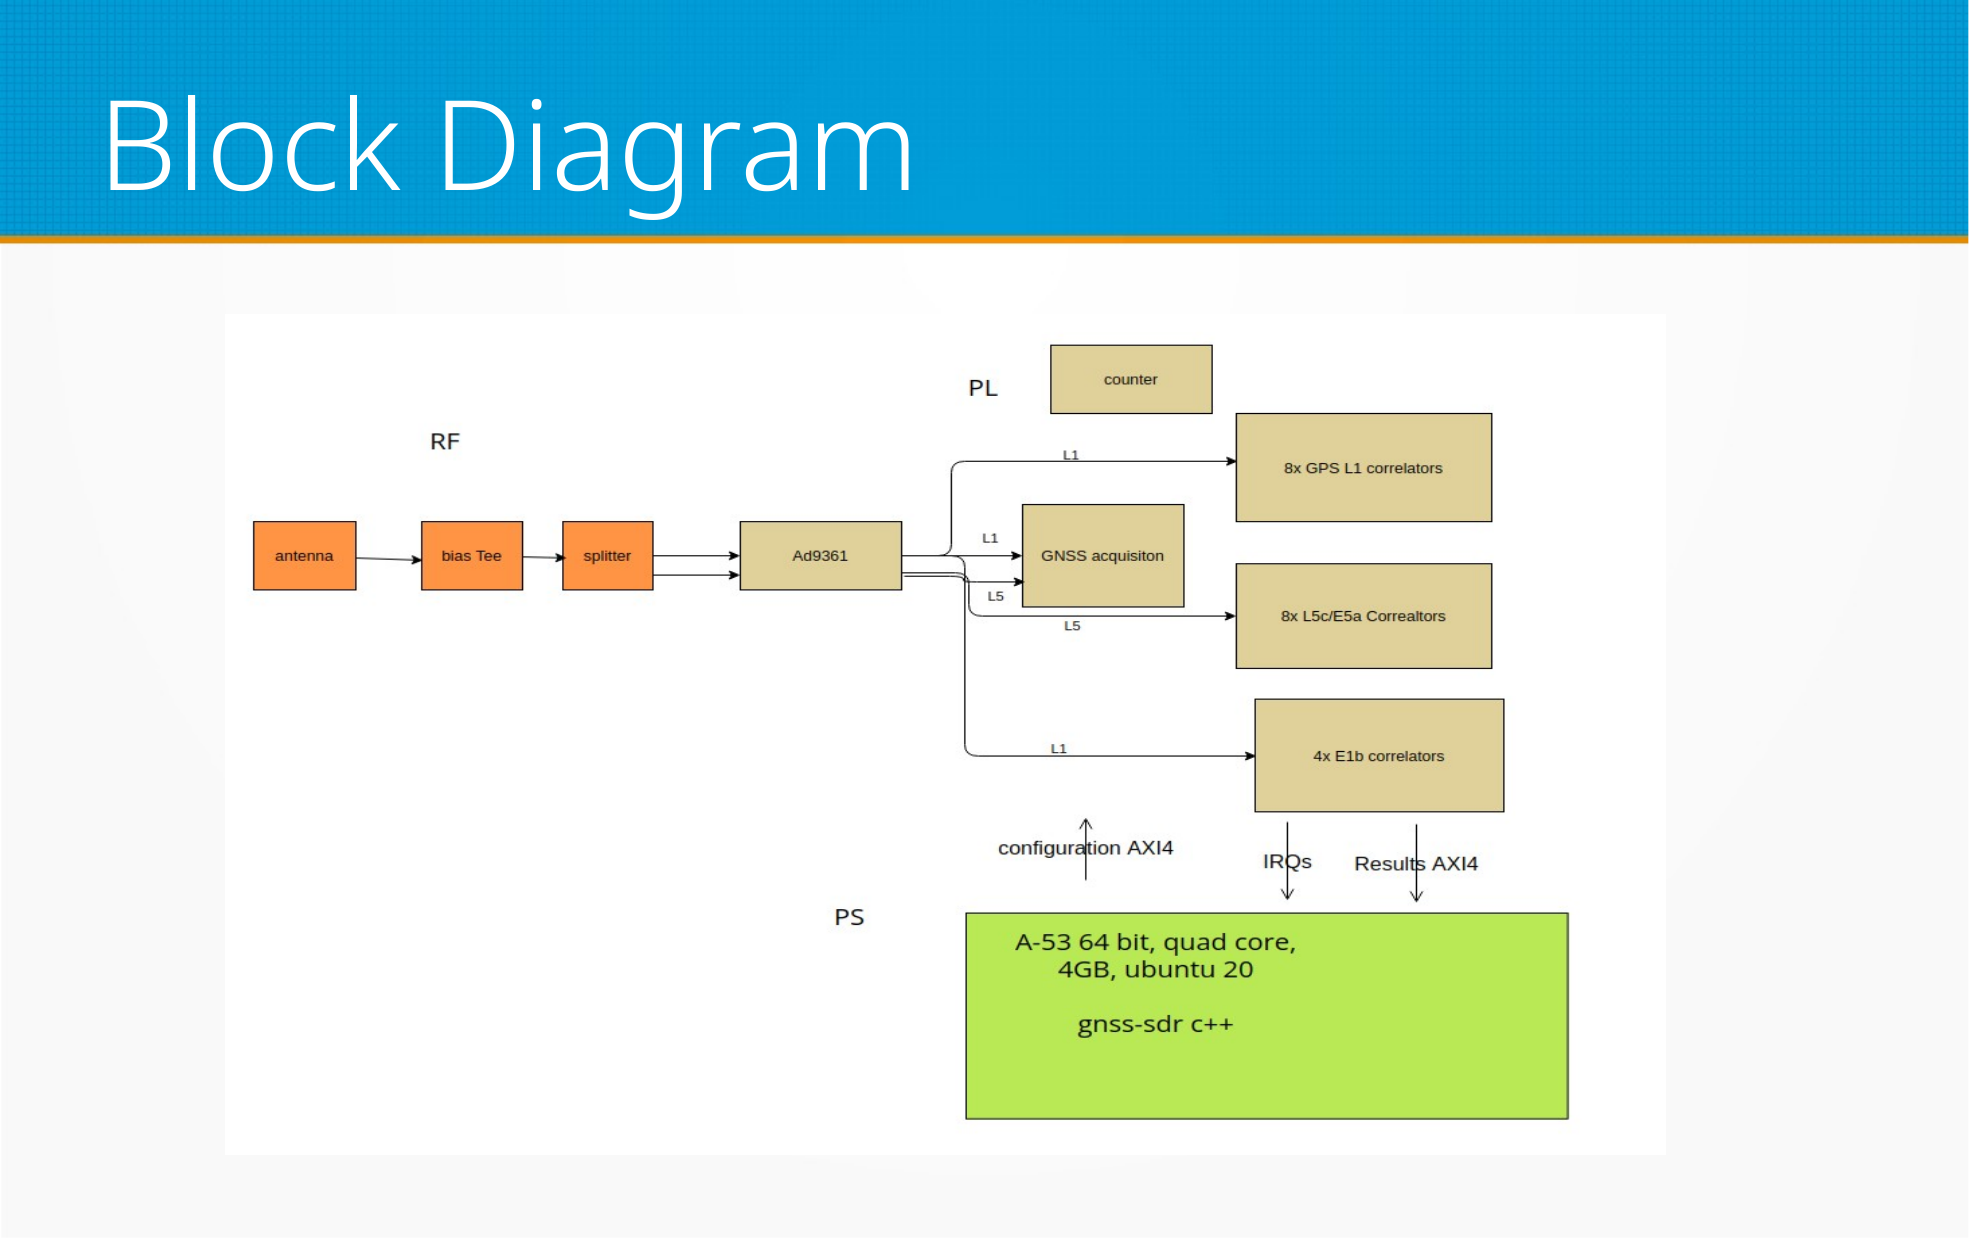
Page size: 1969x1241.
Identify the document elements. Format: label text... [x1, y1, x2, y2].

title Block Diagram [98, 19, 1870, 227]
picture [0, 233, 1969, 1241]
